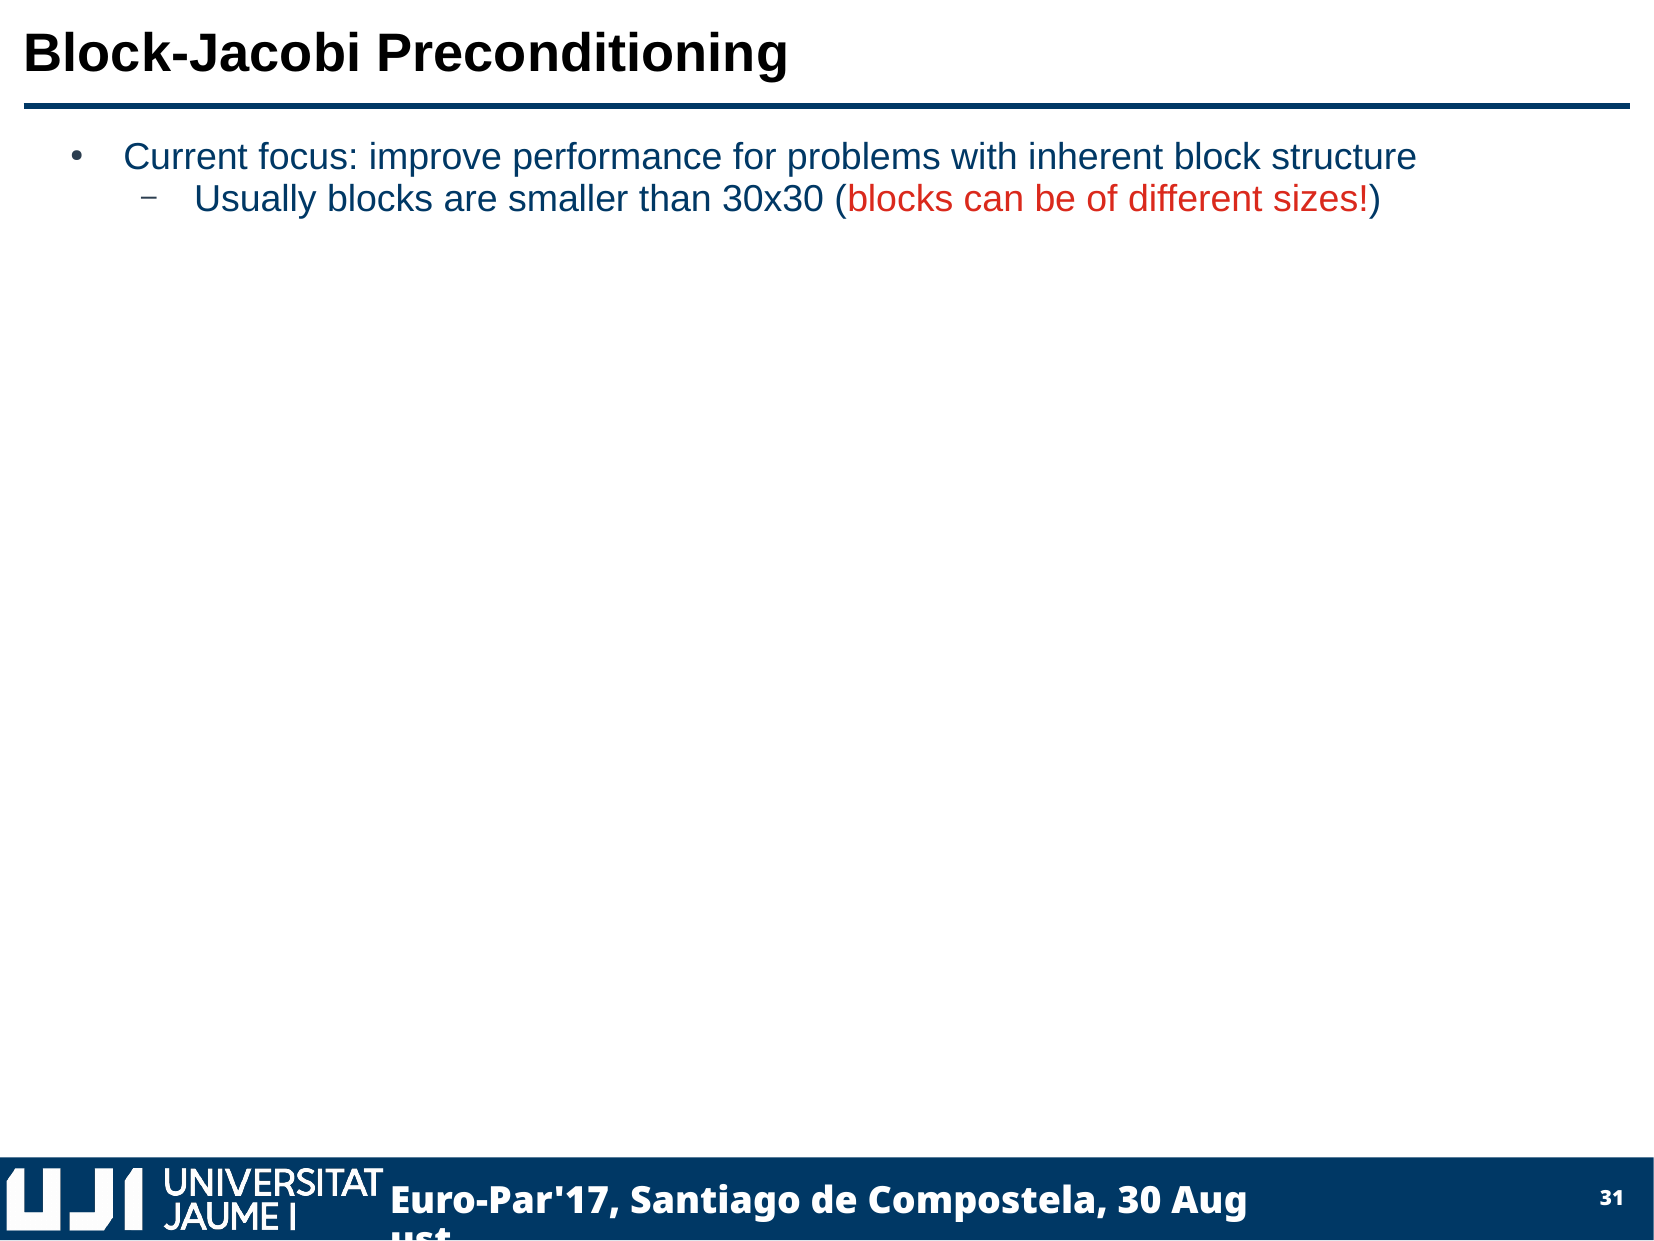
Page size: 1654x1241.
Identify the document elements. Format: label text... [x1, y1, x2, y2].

picture [0, 1158, 390, 1241]
text_box Current focus: improve performance for problems with inherent block structure Usually blocks are smaller than 30x30 (blocks can be of different sizes!) [37, 128, 1583, 260]
title Block-Jacobi Preconditioning [23, 0, 1630, 107]
